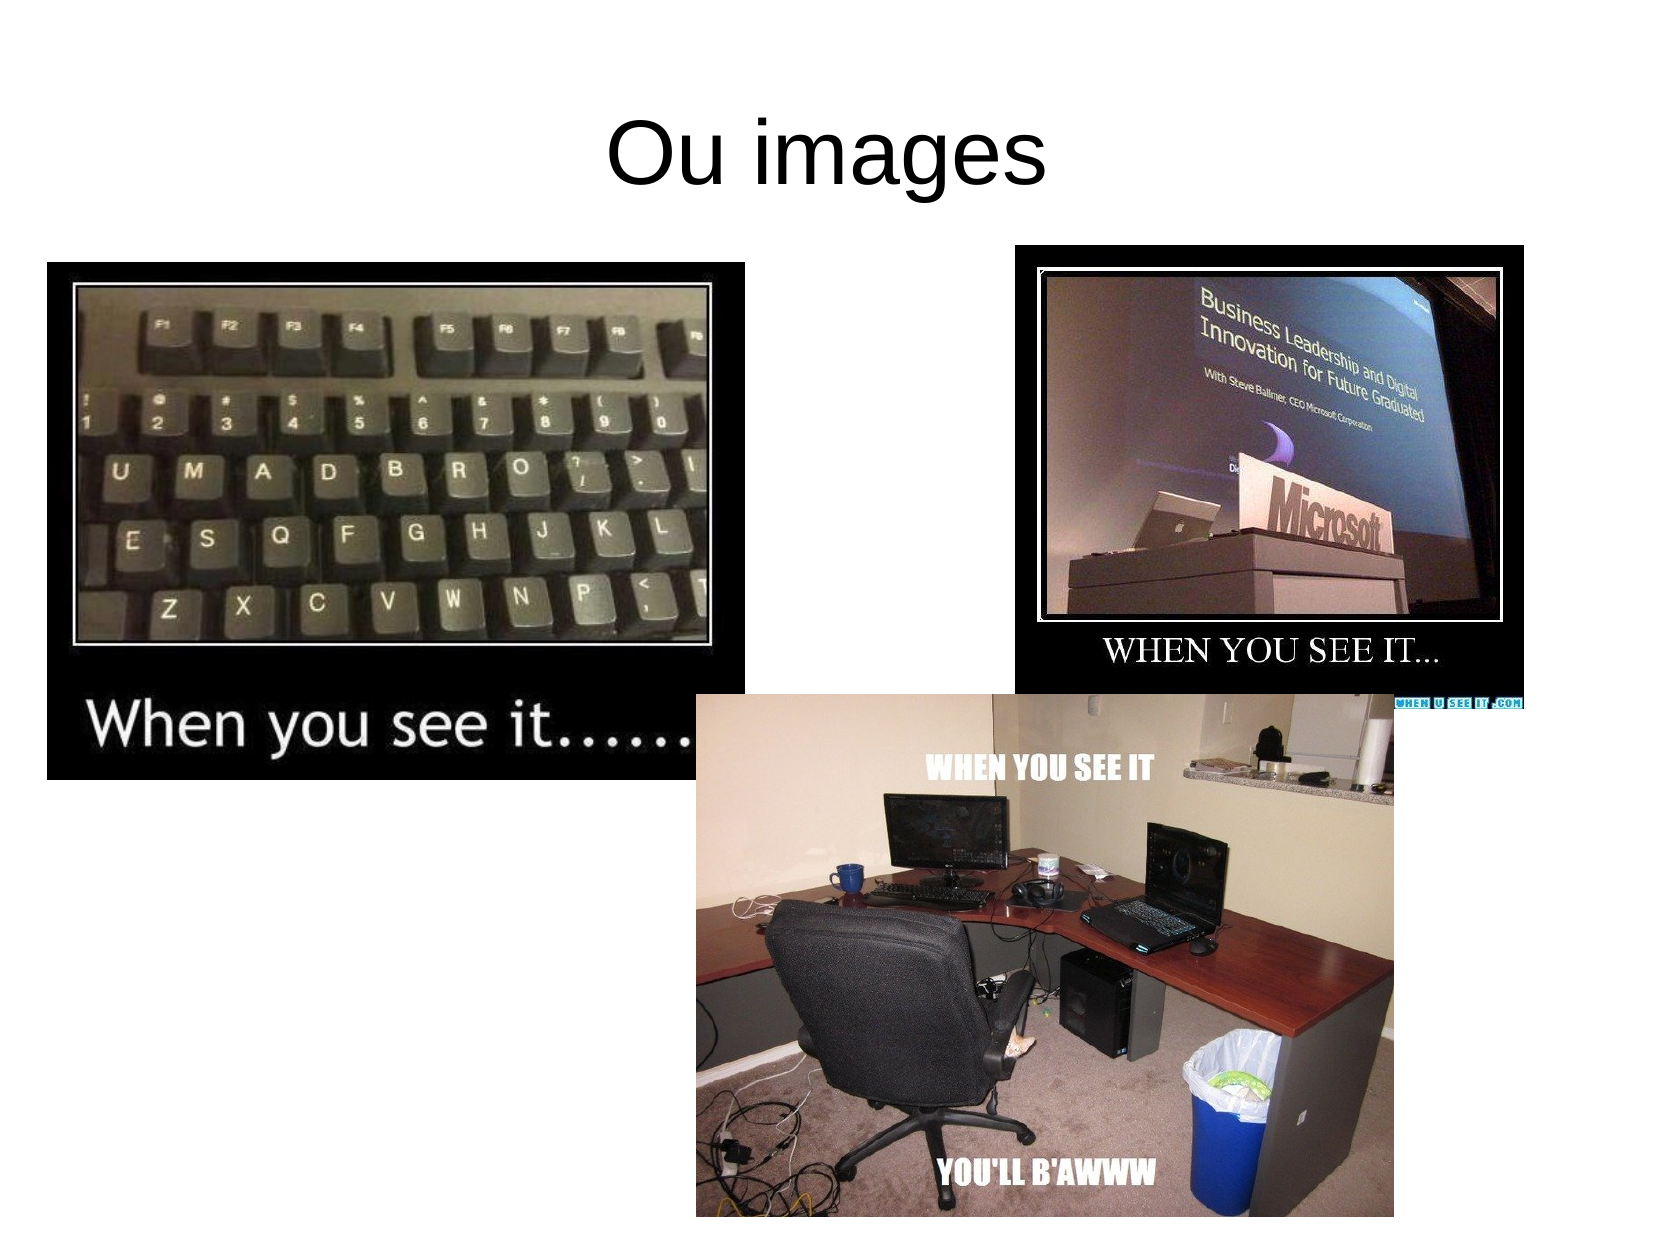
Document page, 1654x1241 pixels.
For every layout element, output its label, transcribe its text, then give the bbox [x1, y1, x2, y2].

title Ou images [82, 49, 1571, 257]
picture [47, 245, 1524, 1217]
